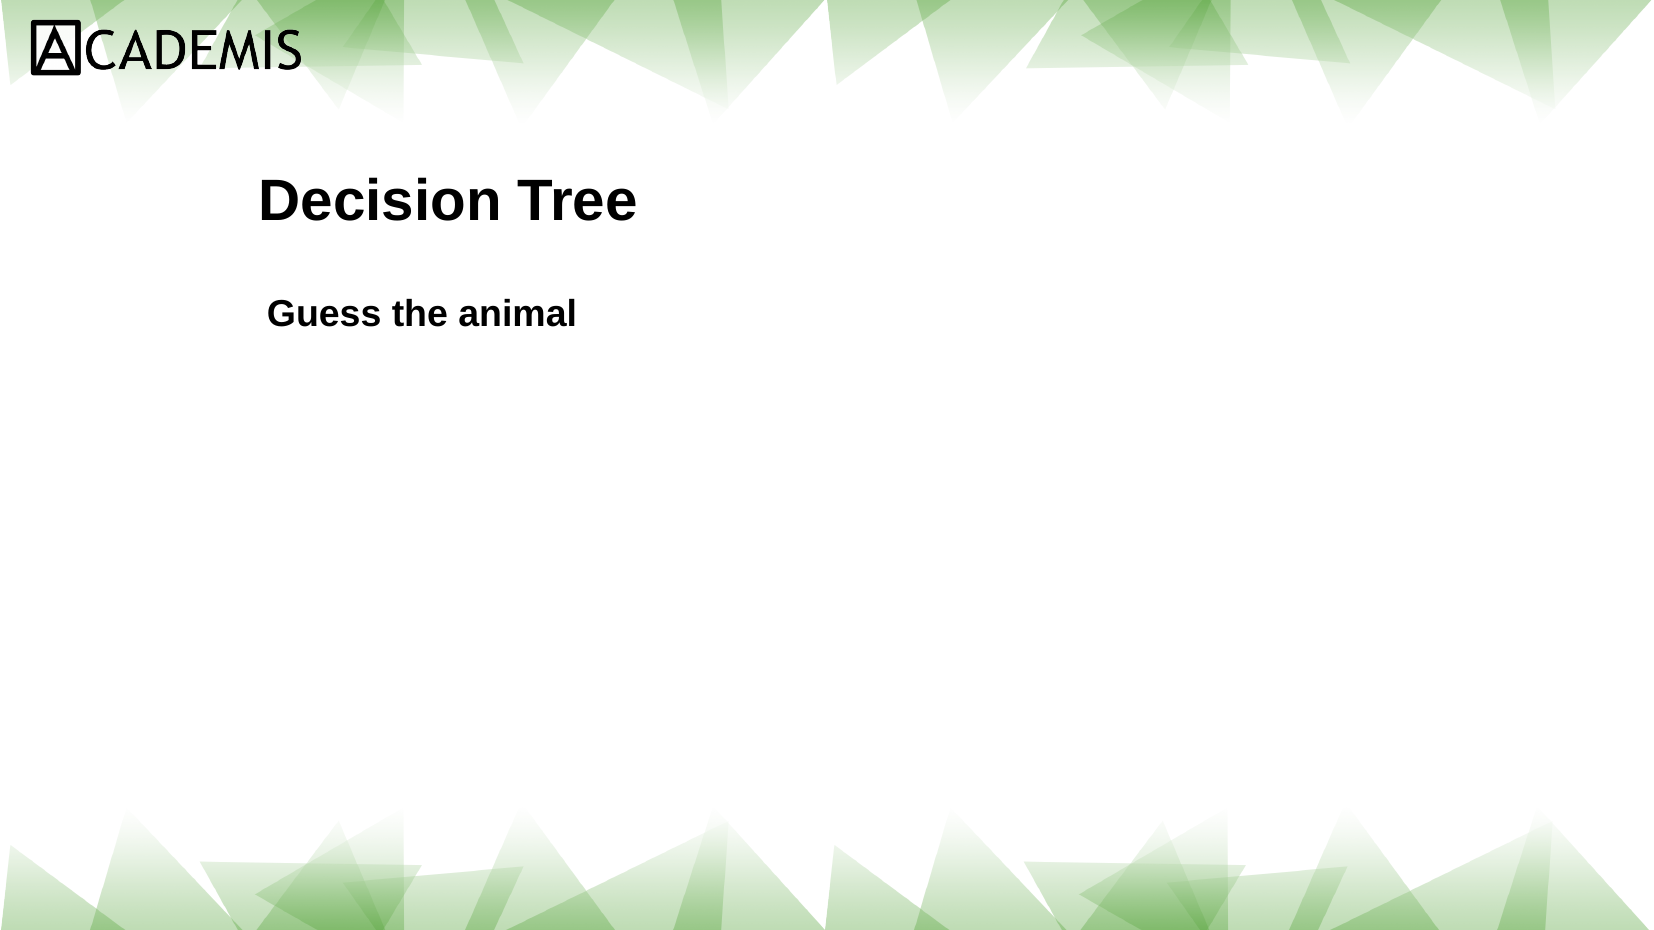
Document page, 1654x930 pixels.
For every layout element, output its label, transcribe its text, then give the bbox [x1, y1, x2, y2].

picture [0, 802, 1651, 930]
picture [0, 0, 1653, 128]
title Decision Tree [155, 134, 741, 233]
text_box Guess the animal [252, 279, 1426, 681]
